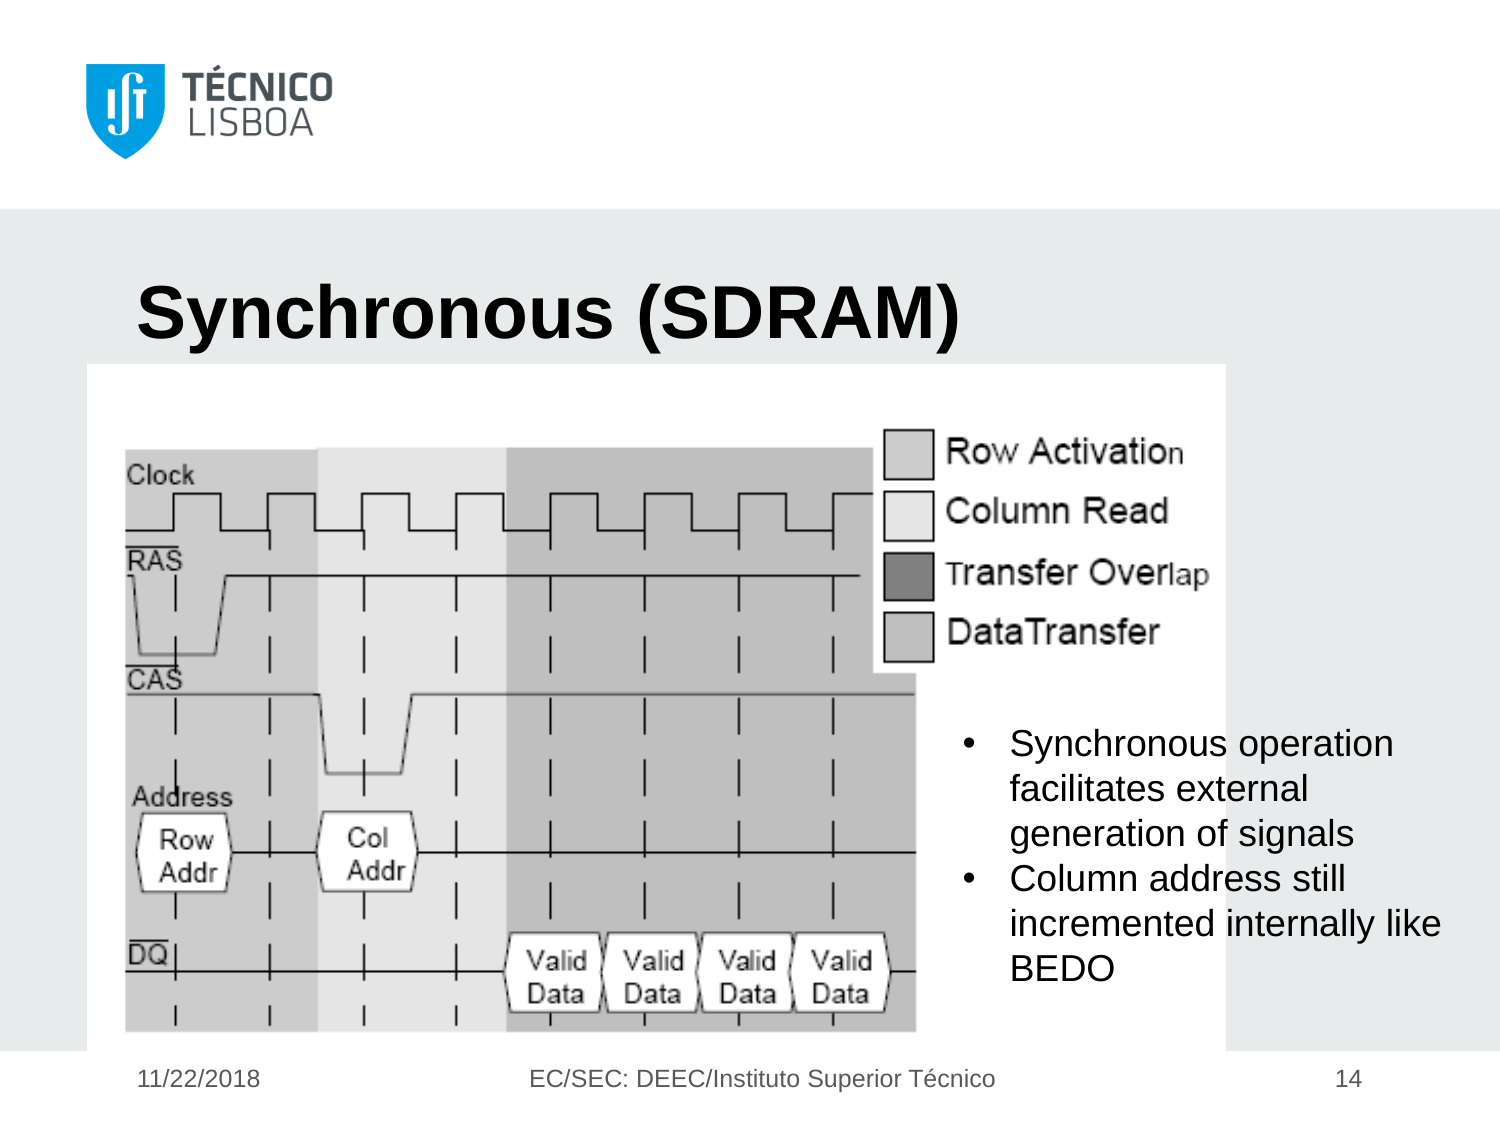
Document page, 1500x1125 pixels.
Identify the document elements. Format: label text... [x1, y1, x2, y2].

text_box Synchronous operation facilitates external generation of signals Column address still incremented internally like BEDO [947, 712, 1500, 997]
title Synchronous (SDRAM) [121, 237, 1378, 381]
slide_number <number> [1077, 1052, 1378, 1103]
slide_number 11/22/2018 [121, 1053, 425, 1103]
footer EC/SEC: DEEC/Instituto Superior Técnico [512, 1053, 1021, 1103]
picture [0, 0, 1500, 1125]
